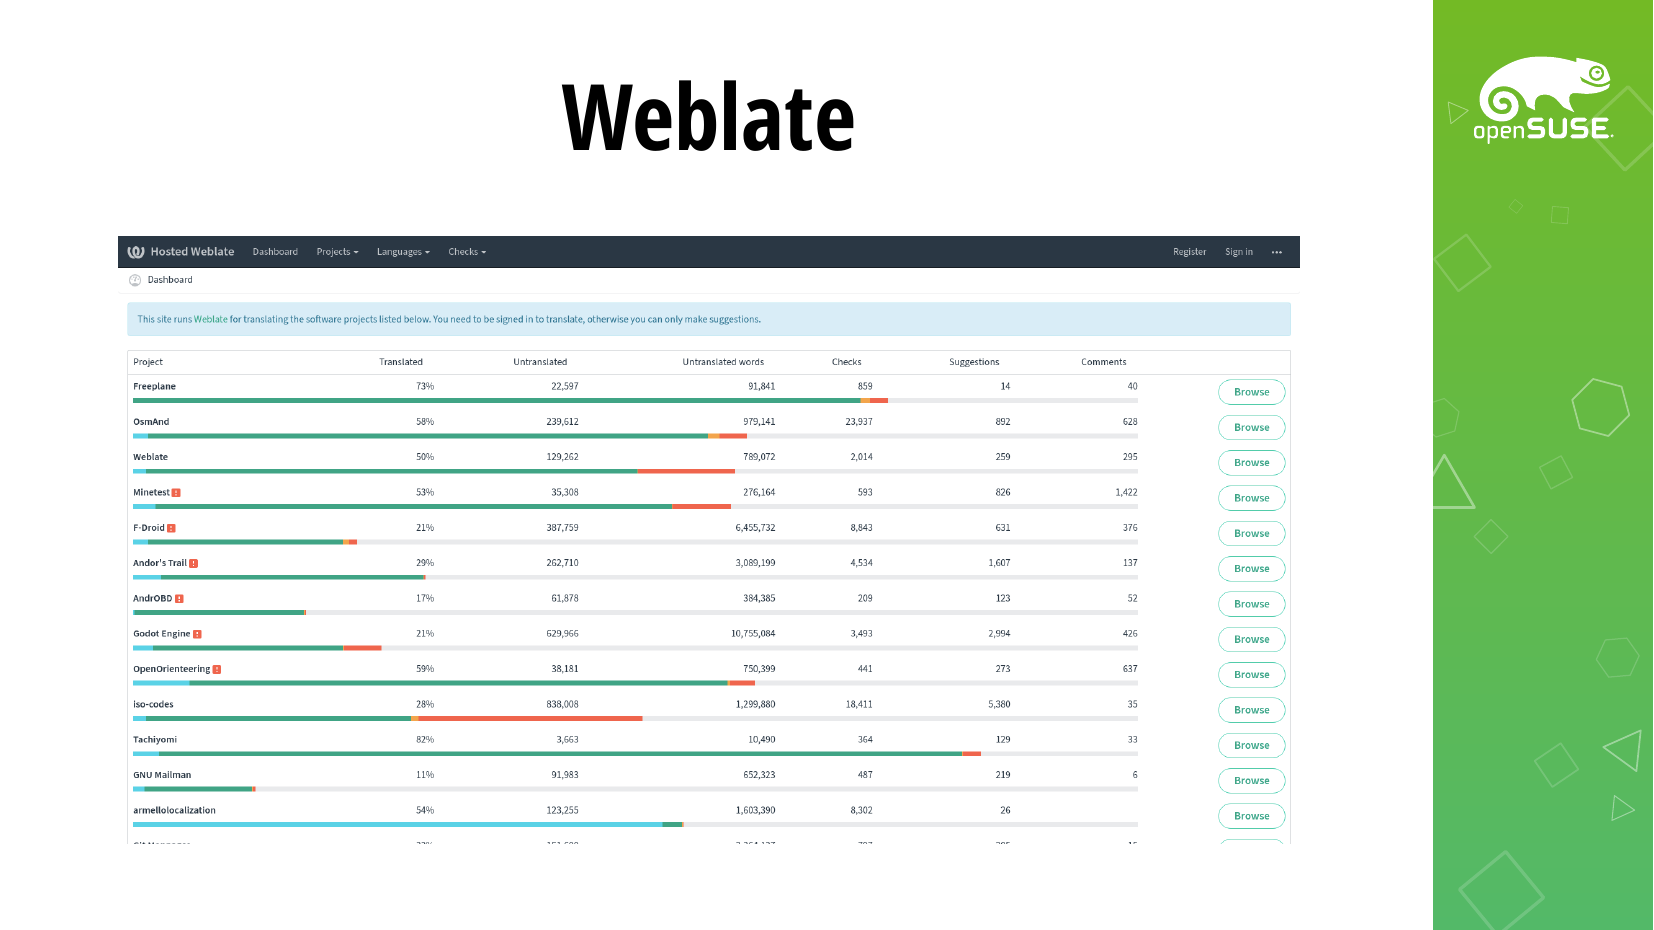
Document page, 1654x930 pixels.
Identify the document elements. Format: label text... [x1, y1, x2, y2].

title Weblate [82, 37, 1336, 193]
picture [118, 236, 1300, 844]
